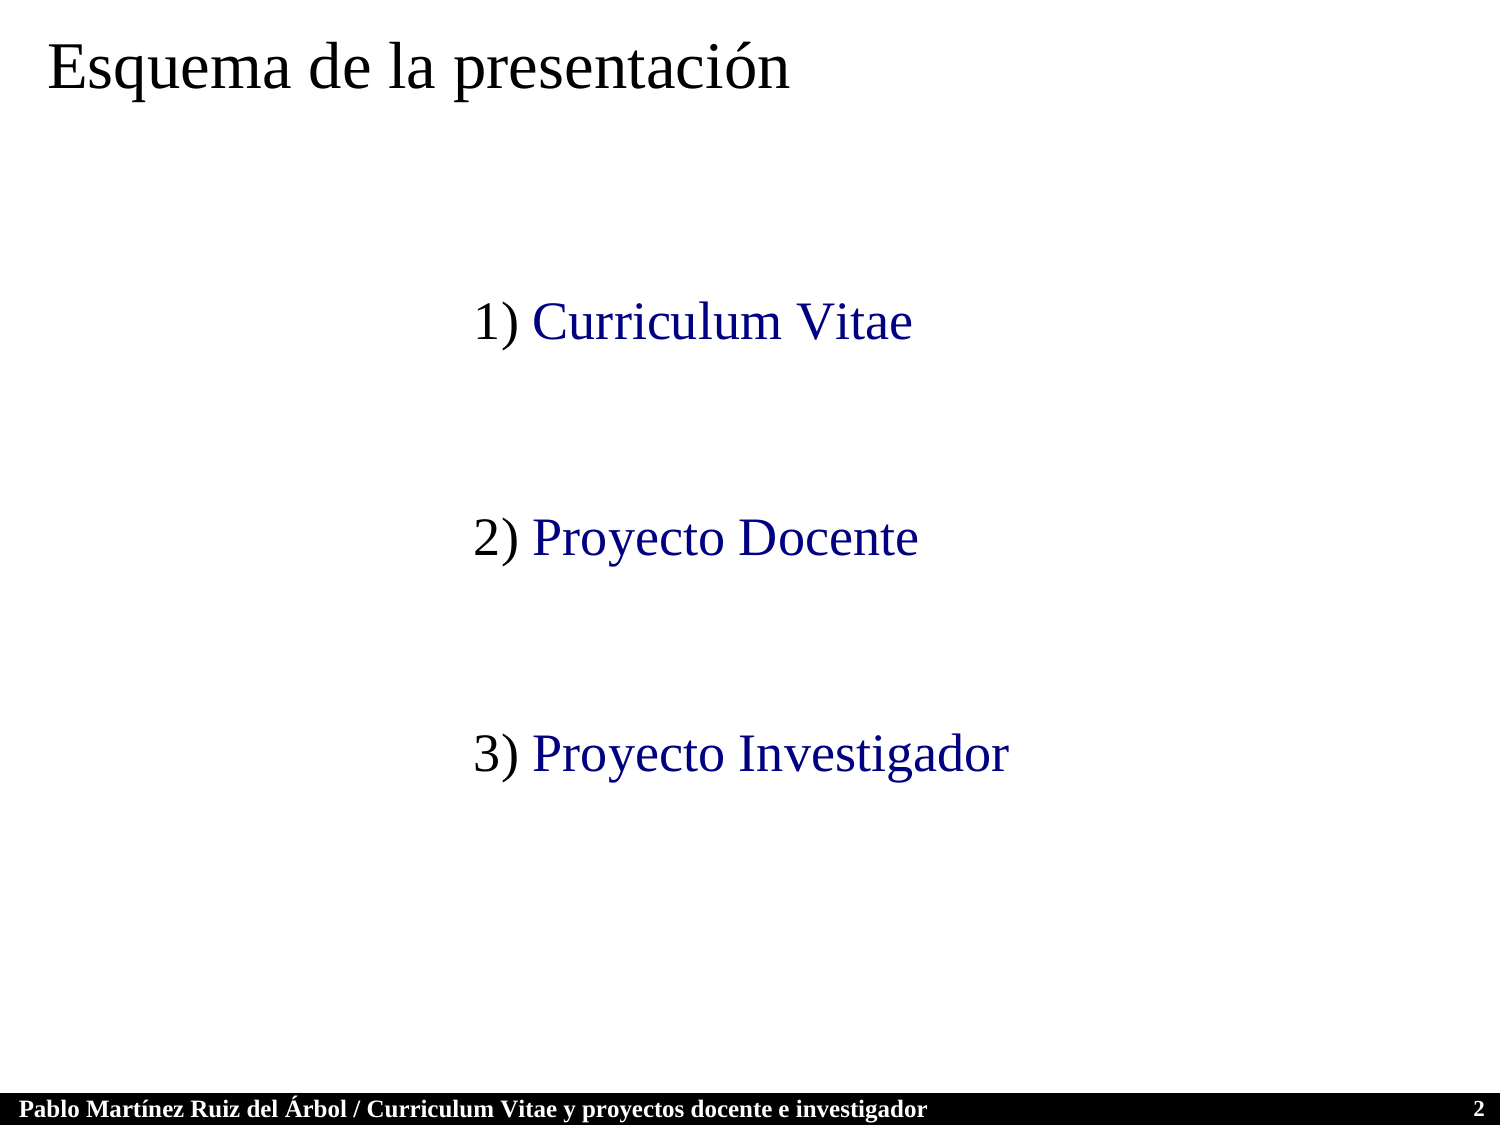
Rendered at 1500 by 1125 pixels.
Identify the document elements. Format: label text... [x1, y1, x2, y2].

text_box Curriculum Vitae Proyecto Docente Proyecto Investigador [454, 241, 1065, 969]
text_box Esquema de la presentación [26, 12, 813, 121]
